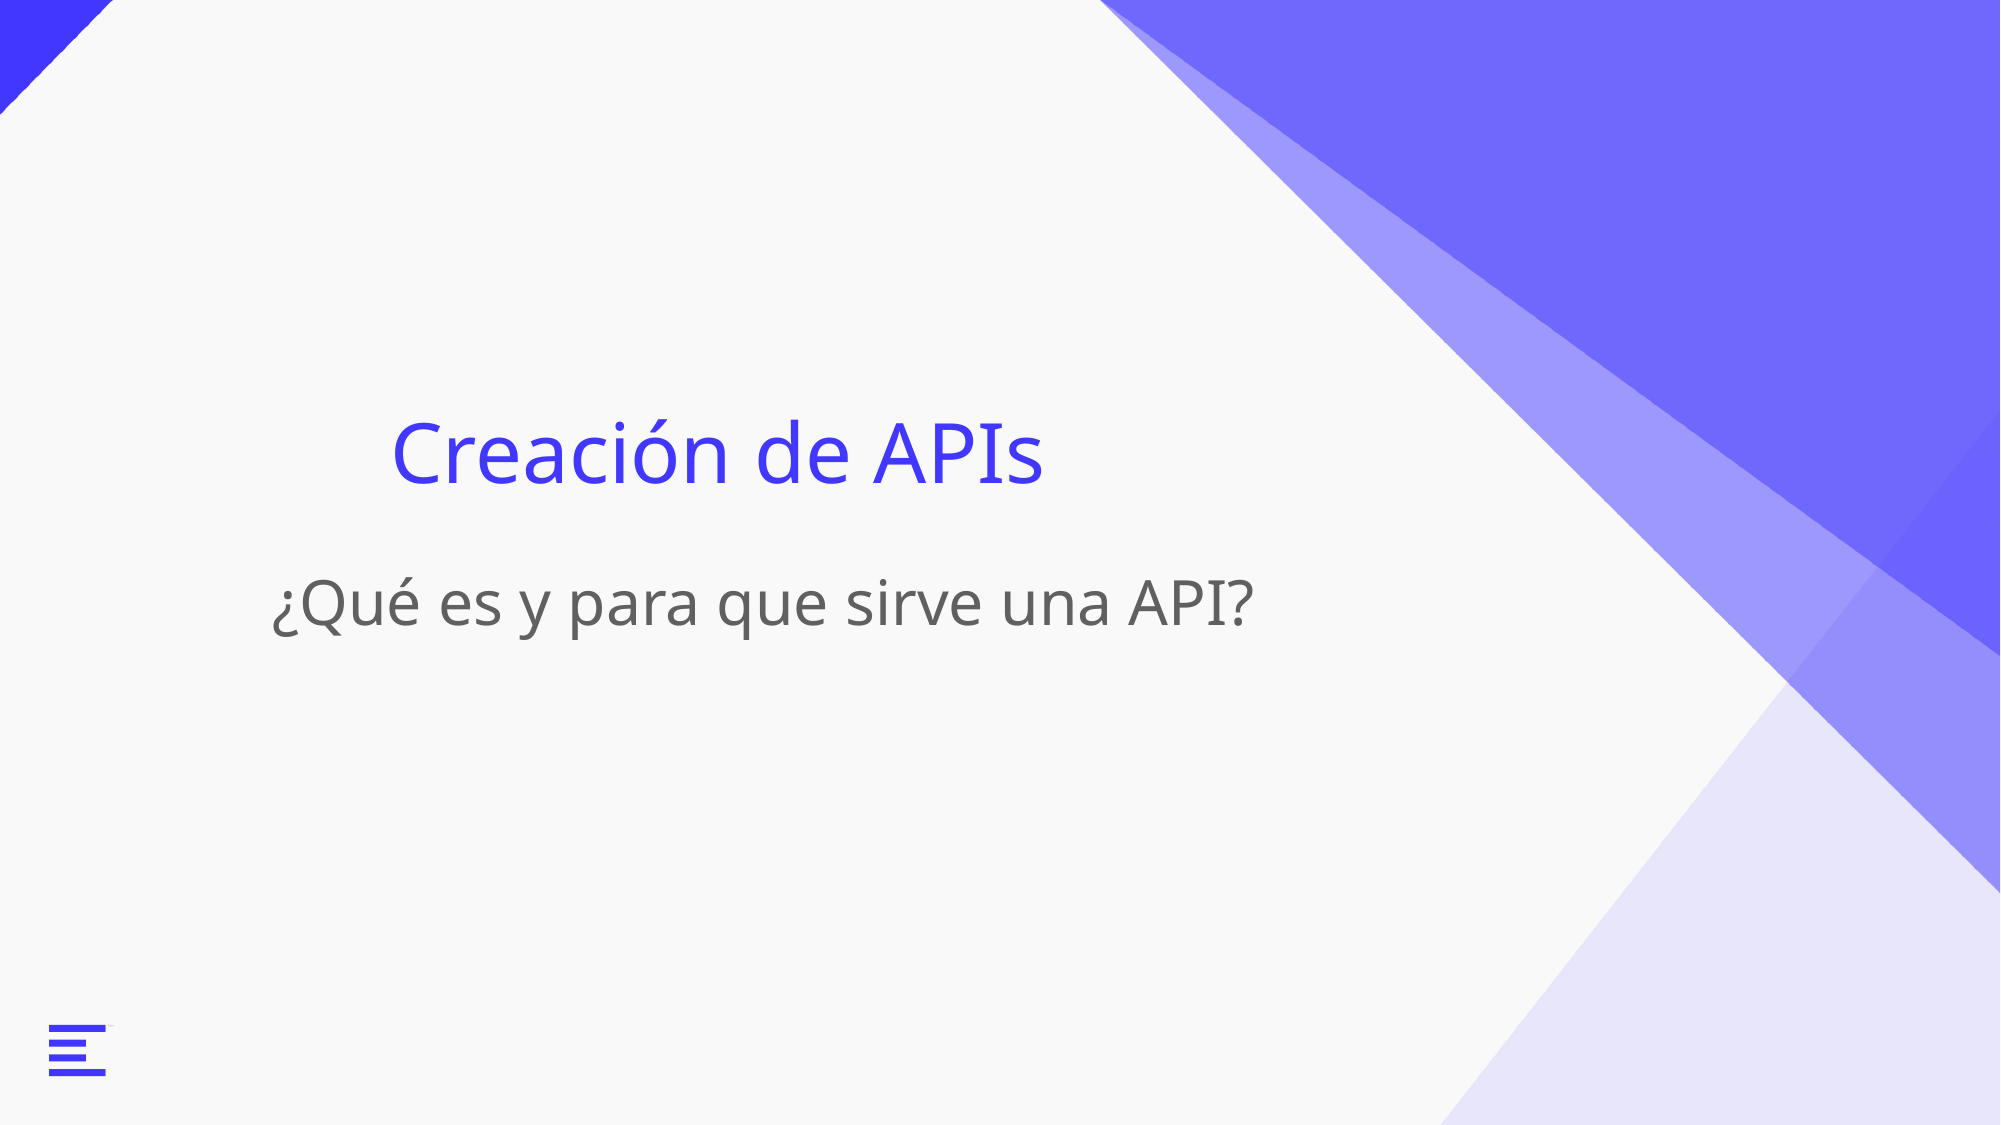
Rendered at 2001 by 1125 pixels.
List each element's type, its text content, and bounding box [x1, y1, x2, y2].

subtitle ¿Qué es y para que sirve una API? [132, 510, 1396, 700]
title Creación de APIs [86, 351, 1351, 563]
